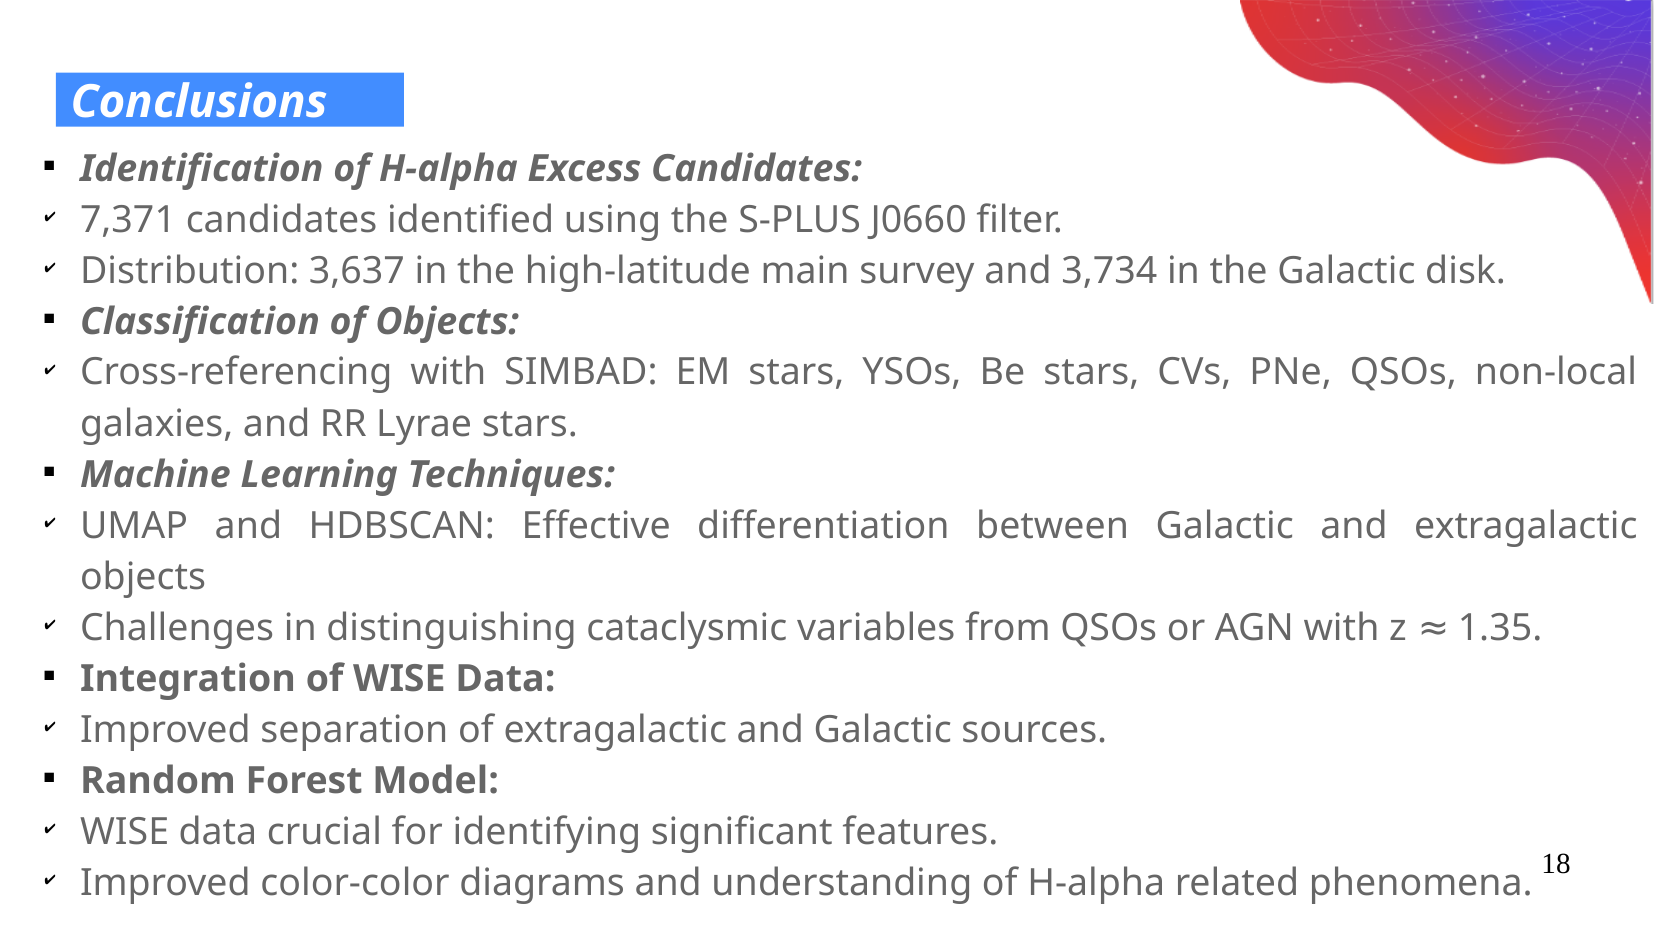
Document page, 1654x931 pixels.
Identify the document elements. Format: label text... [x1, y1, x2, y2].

text_box Conclusions [55, 72, 404, 127]
text_box Identification of H-alpha Excess Candidates: 7,371 candidates identified using the S-PLUS J0660 filter. Distribution: 3,637 in the high-latitude main survey and 3,734 in the Galactic disk. Classification of Objects: Cross-referencing with SIMBAD: EM stars, YSOs, Be stars, CVs, PNe, QSOs, non-local galaxies, and RR Lyrae stars. Machine Learning Techniques: UMAP and HDBSCAN: Effective differentiation between Galactic and extragalactic objects Challenges in distinguishing cataclysmic variables from QSOs or AGN with z ≈ 1.35. Integration of WISE Data: Improved separation of extragalactic and Galactic sources. Random Forest Model: WISE data crucial for identifying significant features. Improved color-color diagrams and understanding of H-alpha related phenomena. [29, 133, 1654, 931]
picture [1240, 0, 1654, 133]
